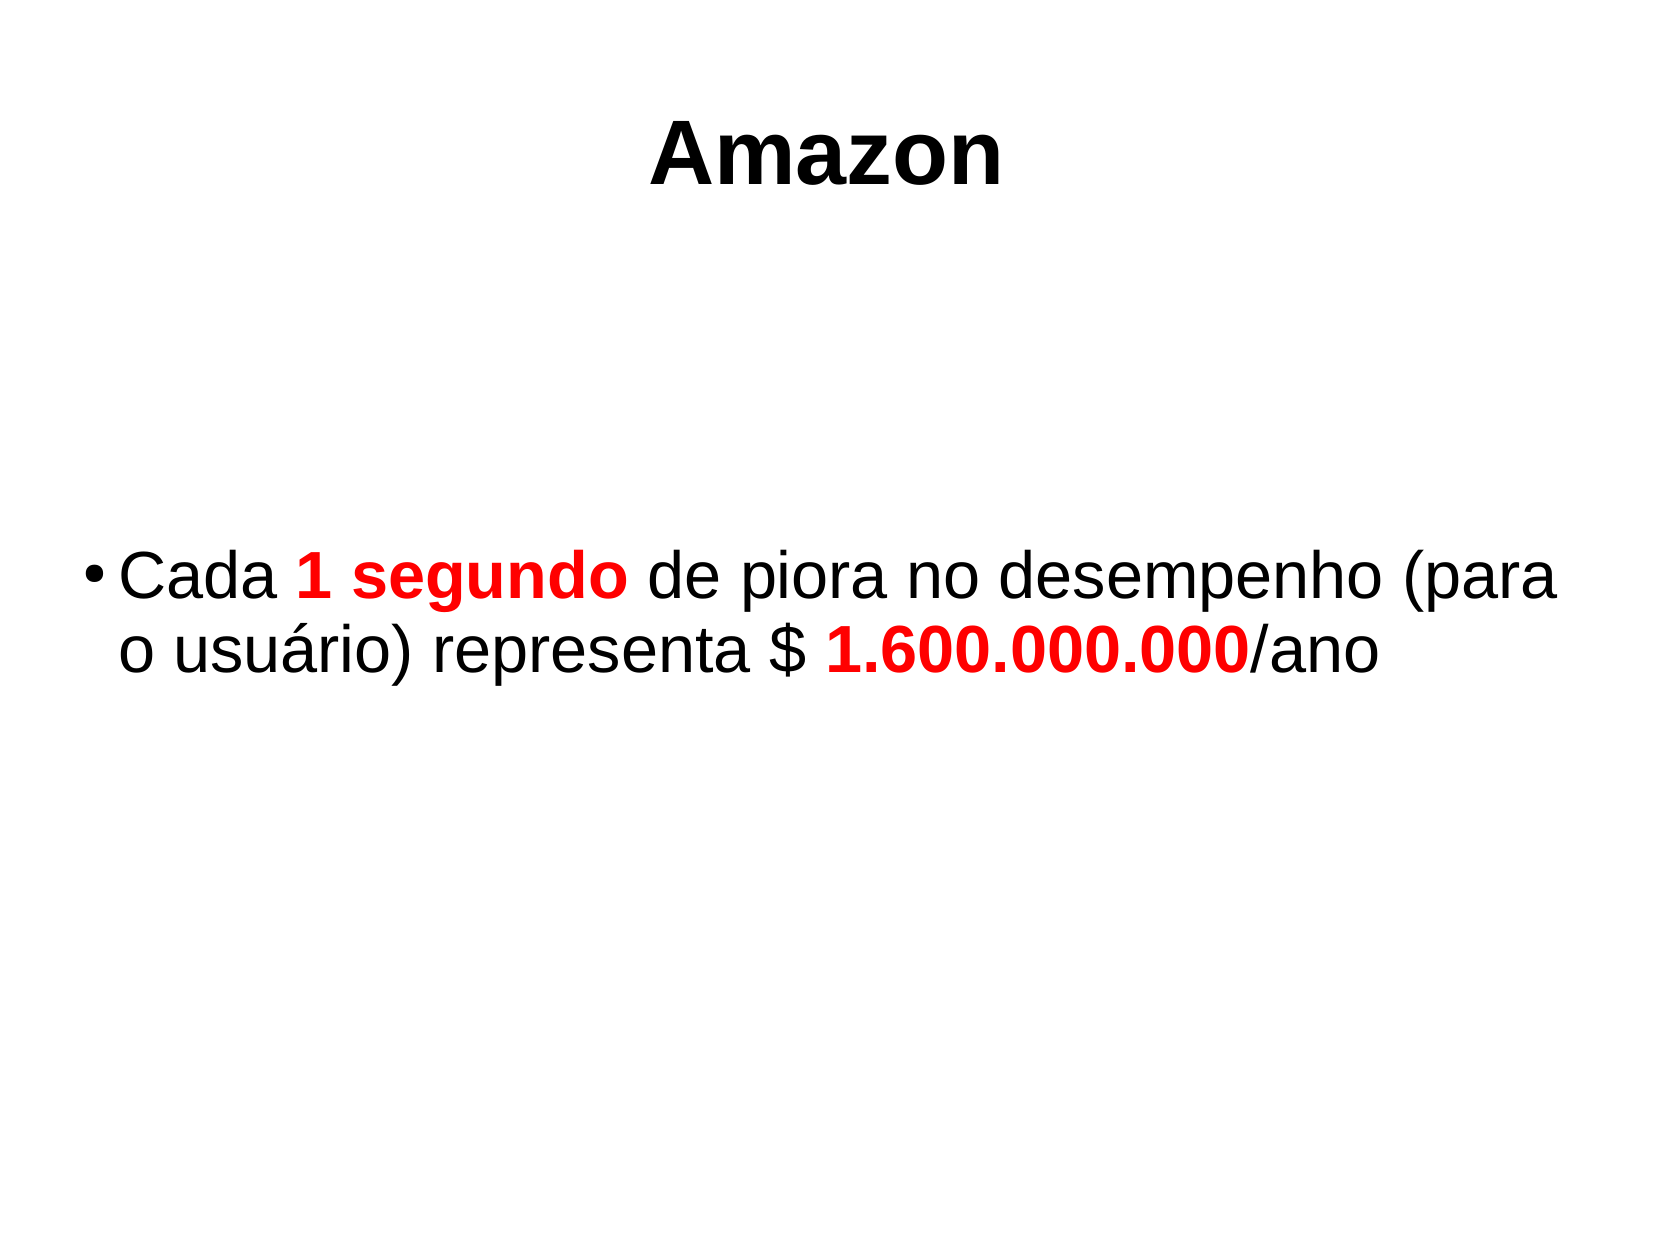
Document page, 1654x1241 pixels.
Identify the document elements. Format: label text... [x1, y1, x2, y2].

title Amazon [82, 49, 1571, 257]
subtitle Cada 1 segundo de piora no desempenho (para o usuário) representa $ 1.600.000.000/ano [82, 290, 1571, 1010]
